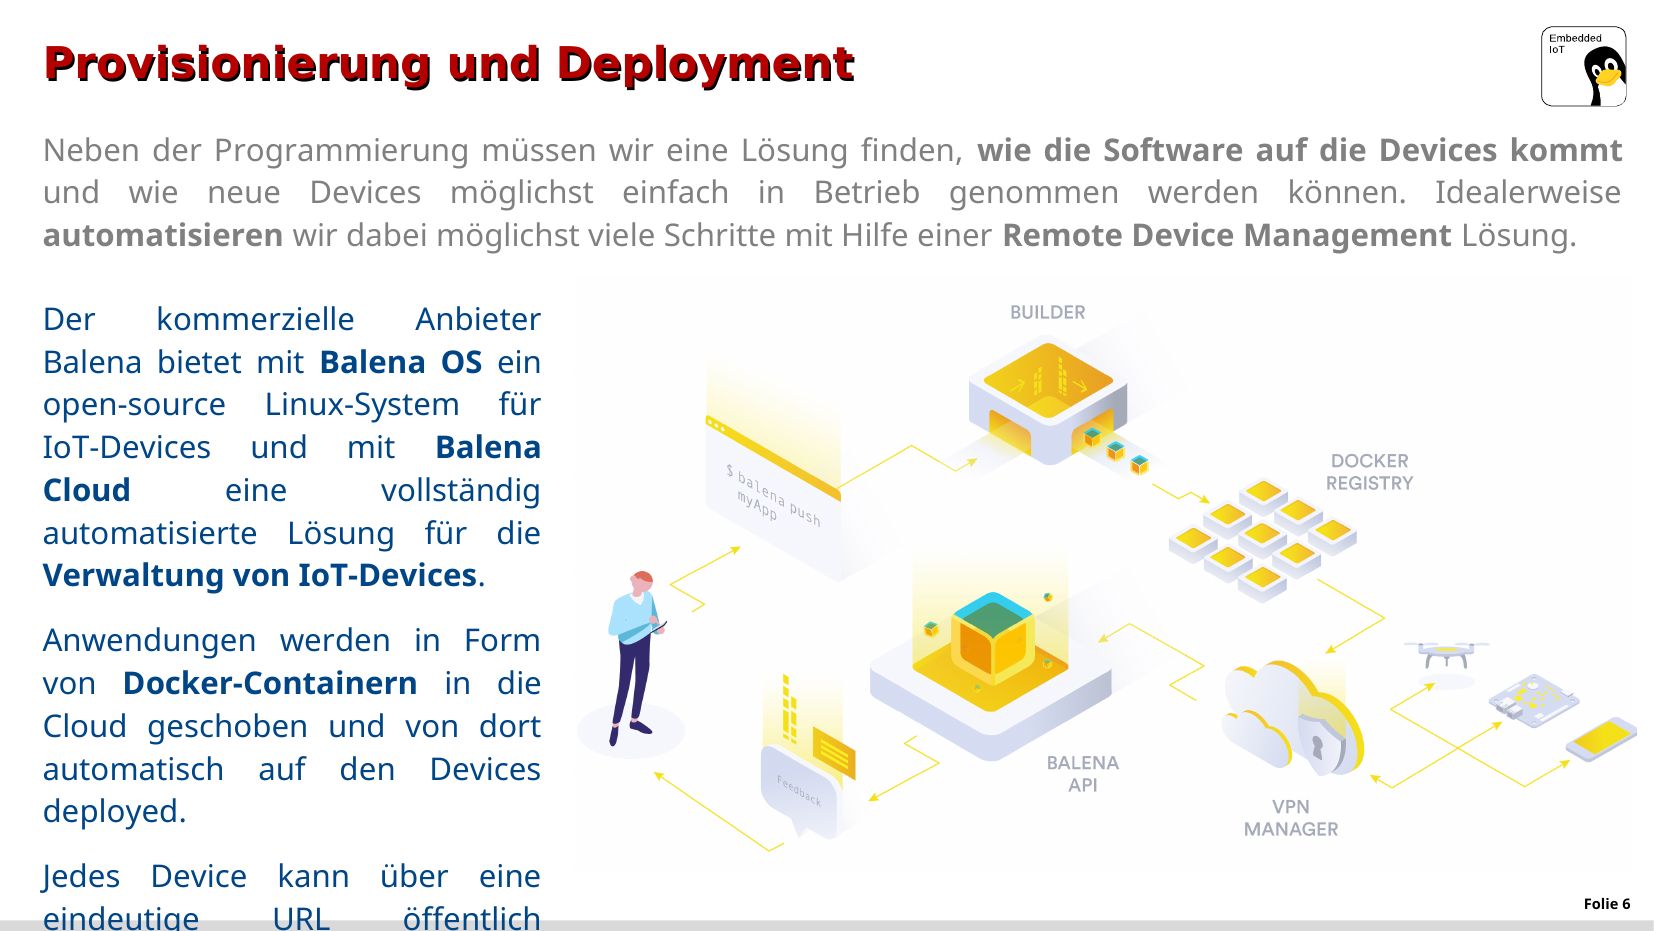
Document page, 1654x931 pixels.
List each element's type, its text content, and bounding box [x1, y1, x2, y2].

list Der kommerzielle Anbieter Balena bietet mit Balena OS ein open-source Linux-System für IoT-Devices und mit Balena Cloud eine vollständig automatisierte Lösung für die Verwaltung von IoT-Devices. Anwendungen werden in Form von Docker-Containern in die Cloud geschoben und von dort automatisch auf den Devices deployed. Jedes Device kann über eine eindeutige URL öffentlich erreichbare Serverdienste bereitstellen. [42, 296, 543, 883]
list Neben der Programmierung müssen wir eine Lösung finden, wie die Software auf die Devices kommt und wie neue Devices möglichst einfach in Betrieb genommen werden können. Idealerweise automatisieren wir dabei möglichst viele Schritte mit Hilfe einer Remote Device Management Lösung. [42, 127, 1625, 256]
title Provisionierung und Deployment [42, 21, 1601, 107]
picture [574, 276, 1638, 873]
